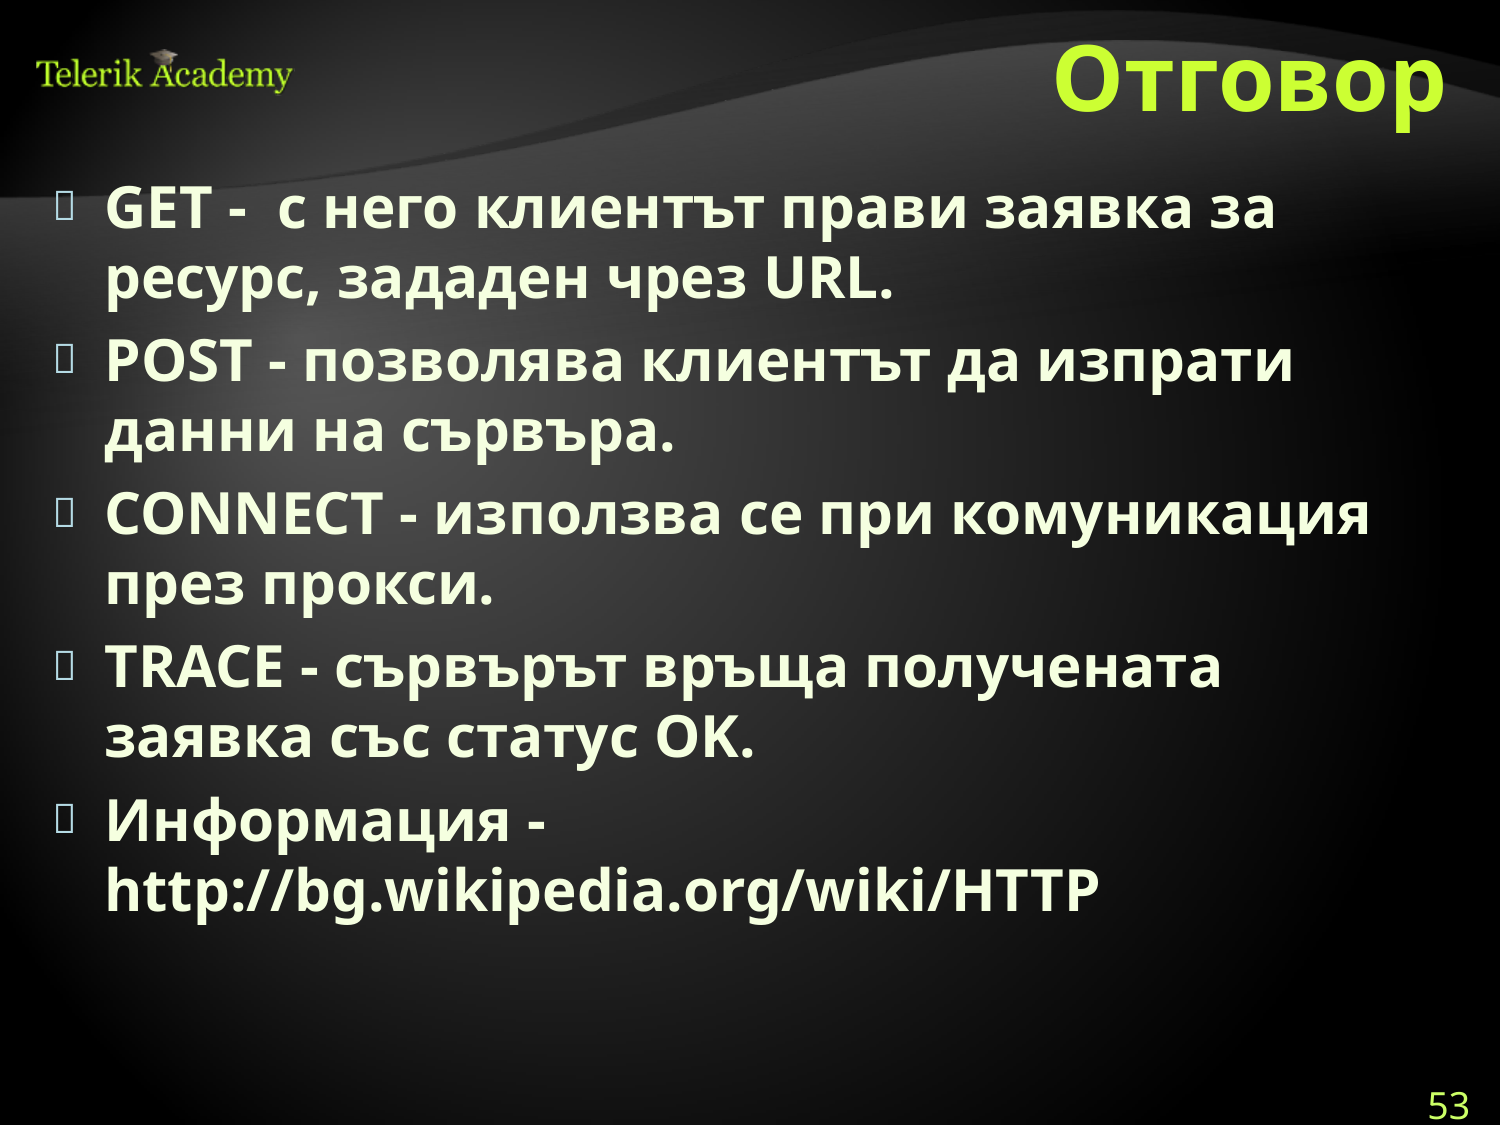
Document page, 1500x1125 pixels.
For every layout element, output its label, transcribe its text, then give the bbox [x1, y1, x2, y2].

list GET - с него клиентът прави заявка за ресурс, зададен чрез URL. POST - позволява клиентът да изпрати данни на сървъра. CONNECT - използва се при комуникация през прокси. TRACE - сървърът връща получената заявка със статус OK. Информация - http://bg.wikipedia.org/wiki/HTTP [37, 162, 1463, 1088]
picture [0, 0, 1500, 1125]
slide_number <number> [1412, 1074, 1488, 1113]
title Отговор [300, 12, 1463, 150]
